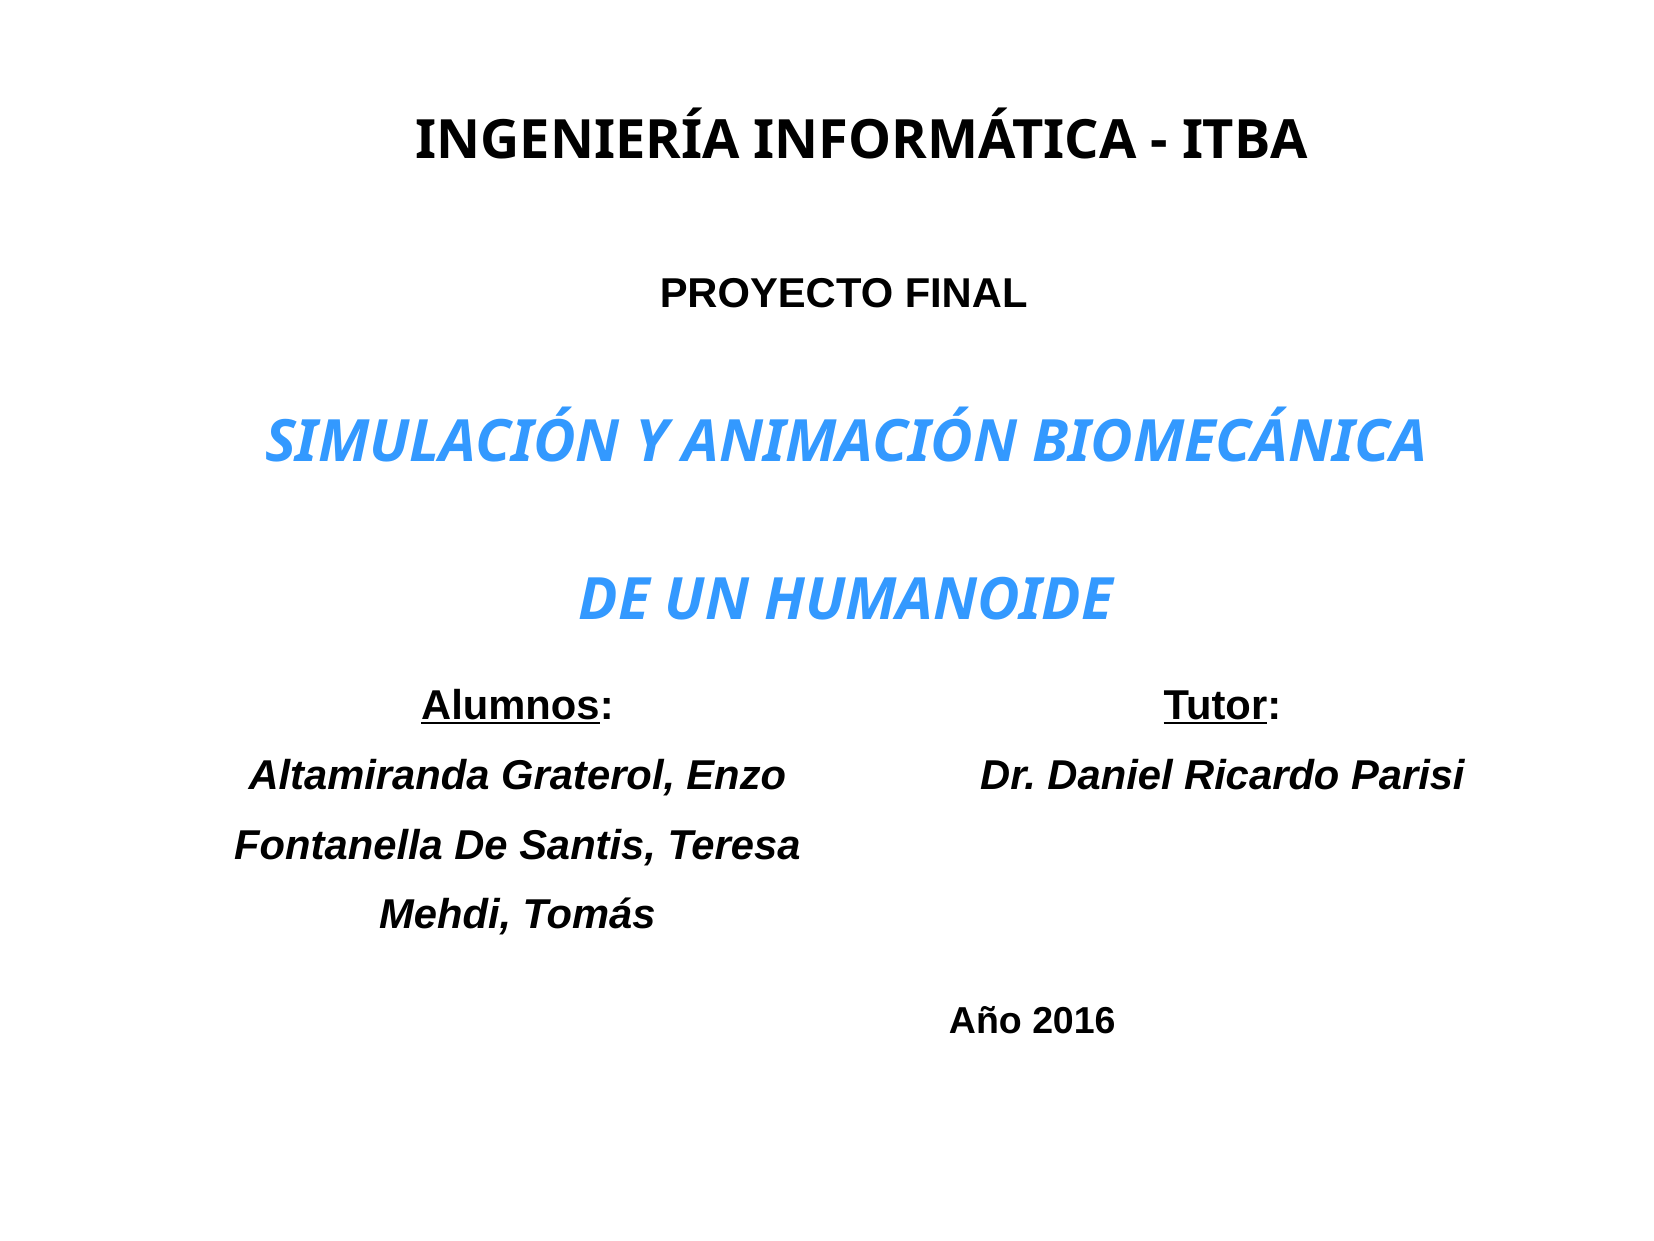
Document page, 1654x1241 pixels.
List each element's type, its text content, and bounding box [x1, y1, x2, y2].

text_box PROYECTO FINAL [645, 262, 1096, 324]
title SIMULACIÓN Y ANIMACIÓN BIOMECÁNICA DE UN HUMANOIDE [101, 374, 1591, 582]
text_box Tutor: Dr. Daniel Ricardo Parisi [885, 674, 1561, 922]
text_box Año 2016 [934, 991, 1205, 1054]
title INGENIERÍA INFORMÁTICA - ITBA [285, 54, 1441, 222]
text_box Alumnos: Altamiranda Graterol, Enzo Fontanella De Santis, Teresa Mehdi, Tomás [180, 674, 856, 946]
